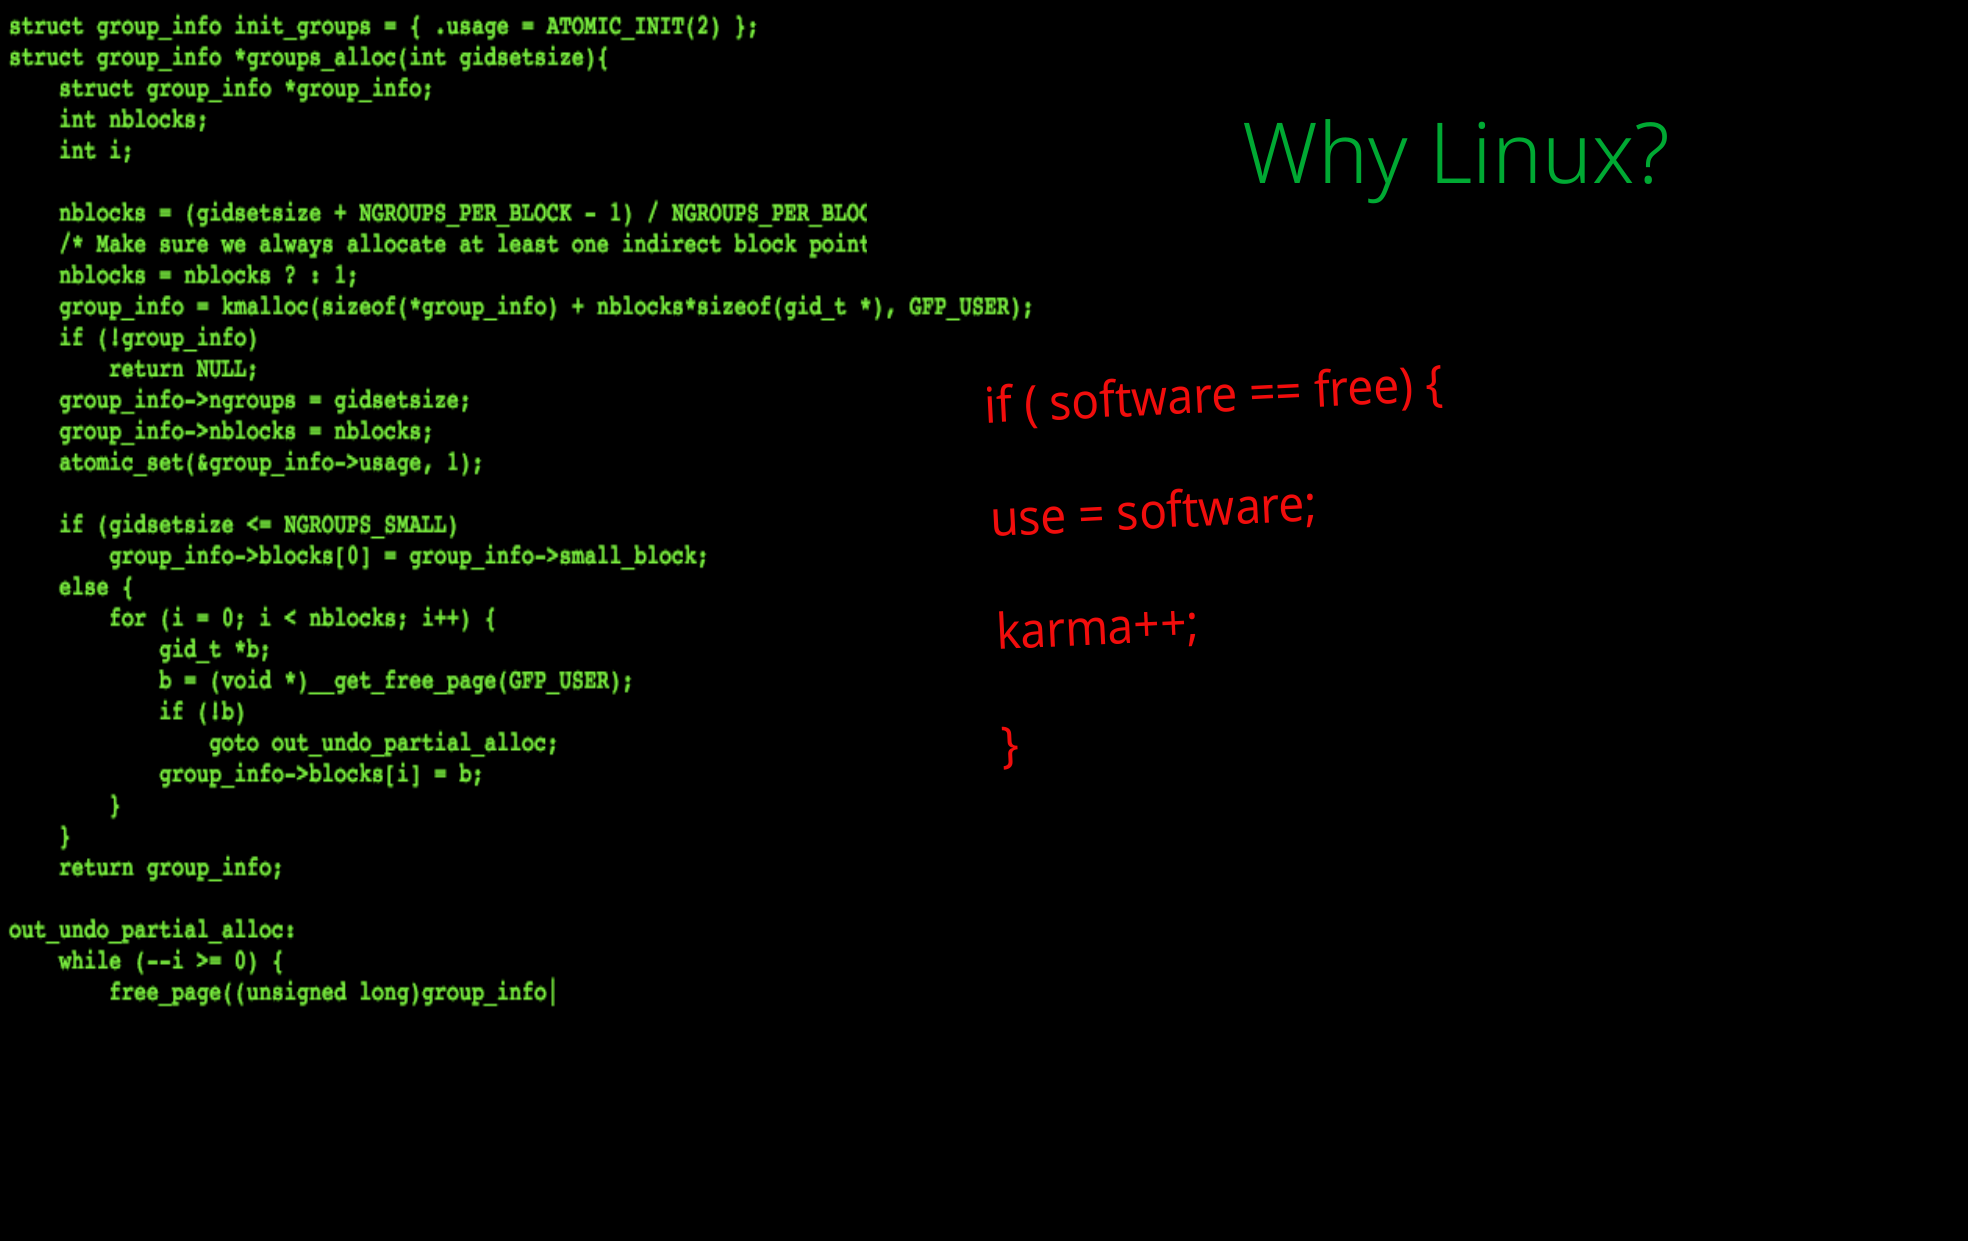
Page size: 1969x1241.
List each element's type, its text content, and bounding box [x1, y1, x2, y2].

title Why Linux? [866, 90, 1771, 256]
list if ( software == free) { use = software; karma++; } [543, 311, 1634, 811]
picture [0, 0, 1968, 1241]
